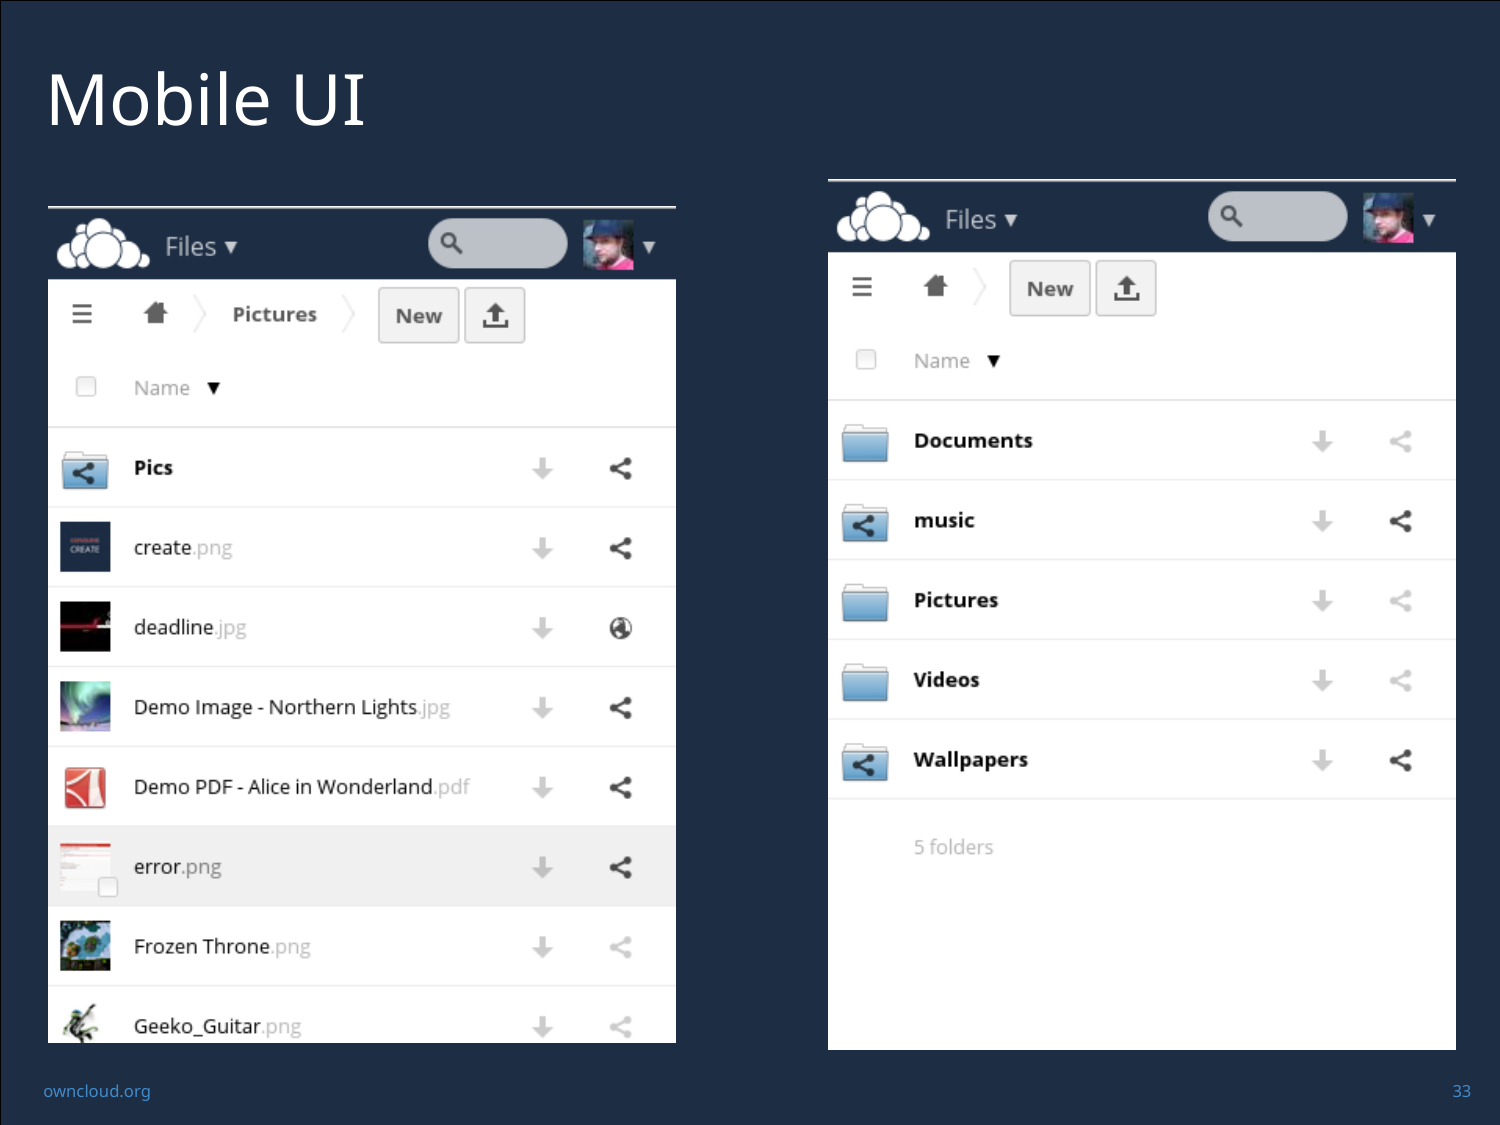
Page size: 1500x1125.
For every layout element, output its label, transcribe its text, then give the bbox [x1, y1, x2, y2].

picture [48, 206, 676, 1043]
title Mobile UI [45, 3, 1396, 192]
picture [828, 179, 1456, 1051]
